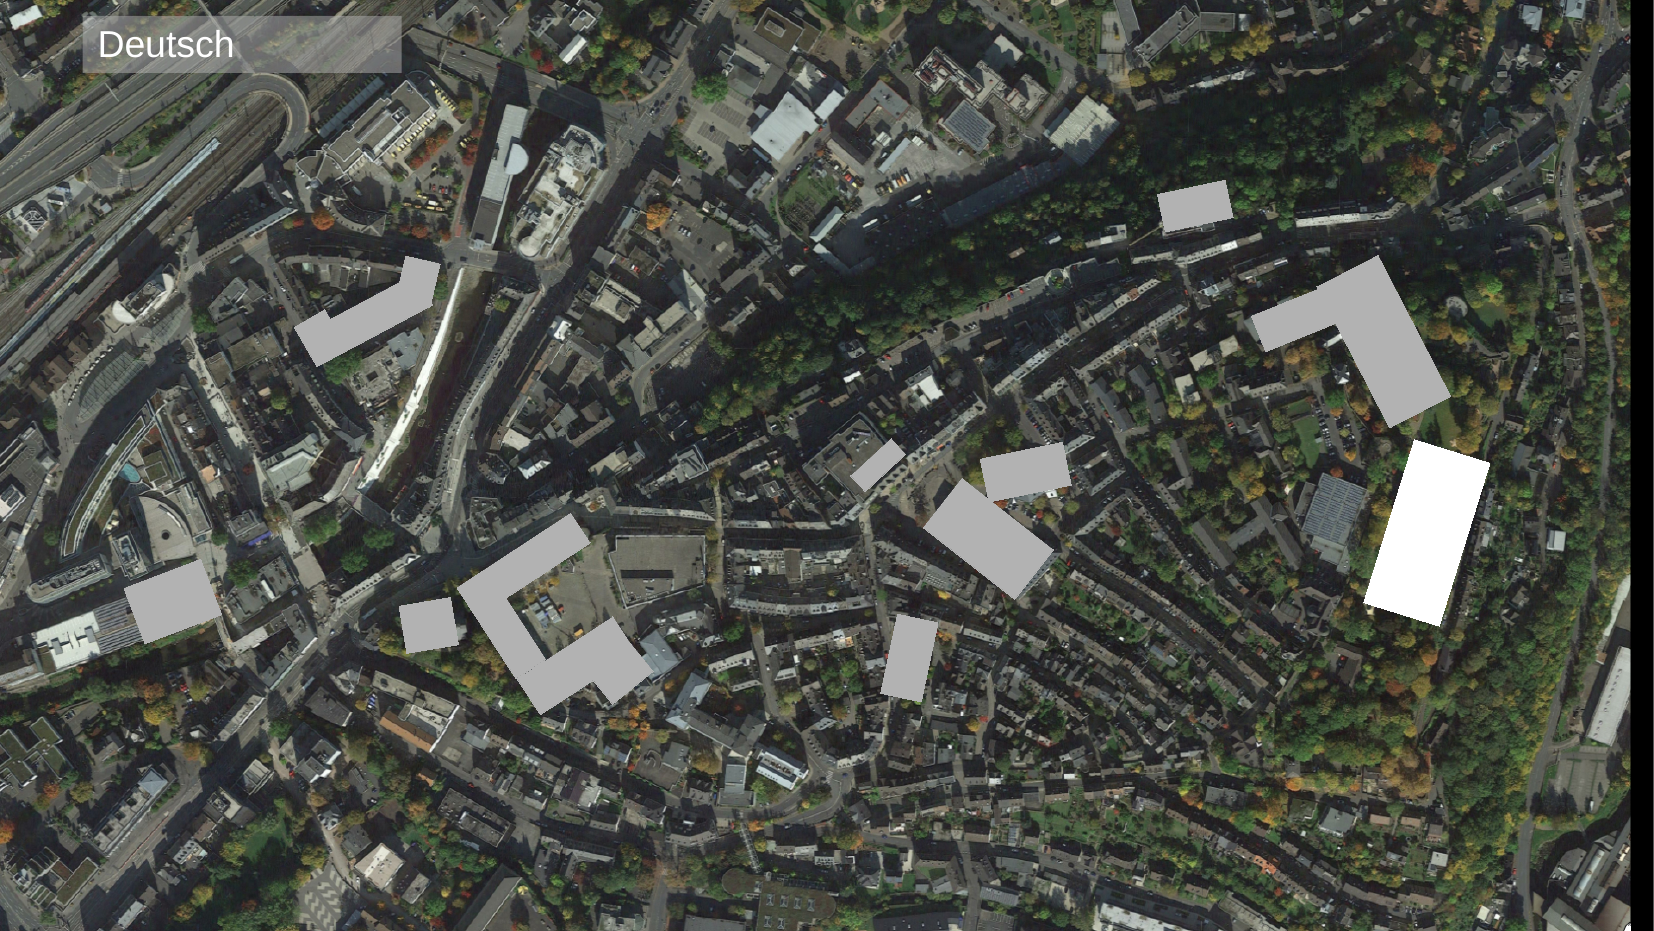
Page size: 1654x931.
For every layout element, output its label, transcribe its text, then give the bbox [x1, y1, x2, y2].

text_box [457, 513, 654, 715]
text_box [880, 614, 938, 702]
text_box [923, 442, 1072, 600]
text_box [1251, 255, 1451, 428]
picture [0, 0, 1654, 931]
text_box Deutsch [82, 15, 402, 73]
text_box [850, 438, 906, 492]
text_box [1157, 180, 1234, 232]
text_box [124, 559, 222, 644]
text_box [1363, 439, 1490, 627]
text_box [399, 597, 459, 654]
text_box [294, 256, 441, 367]
